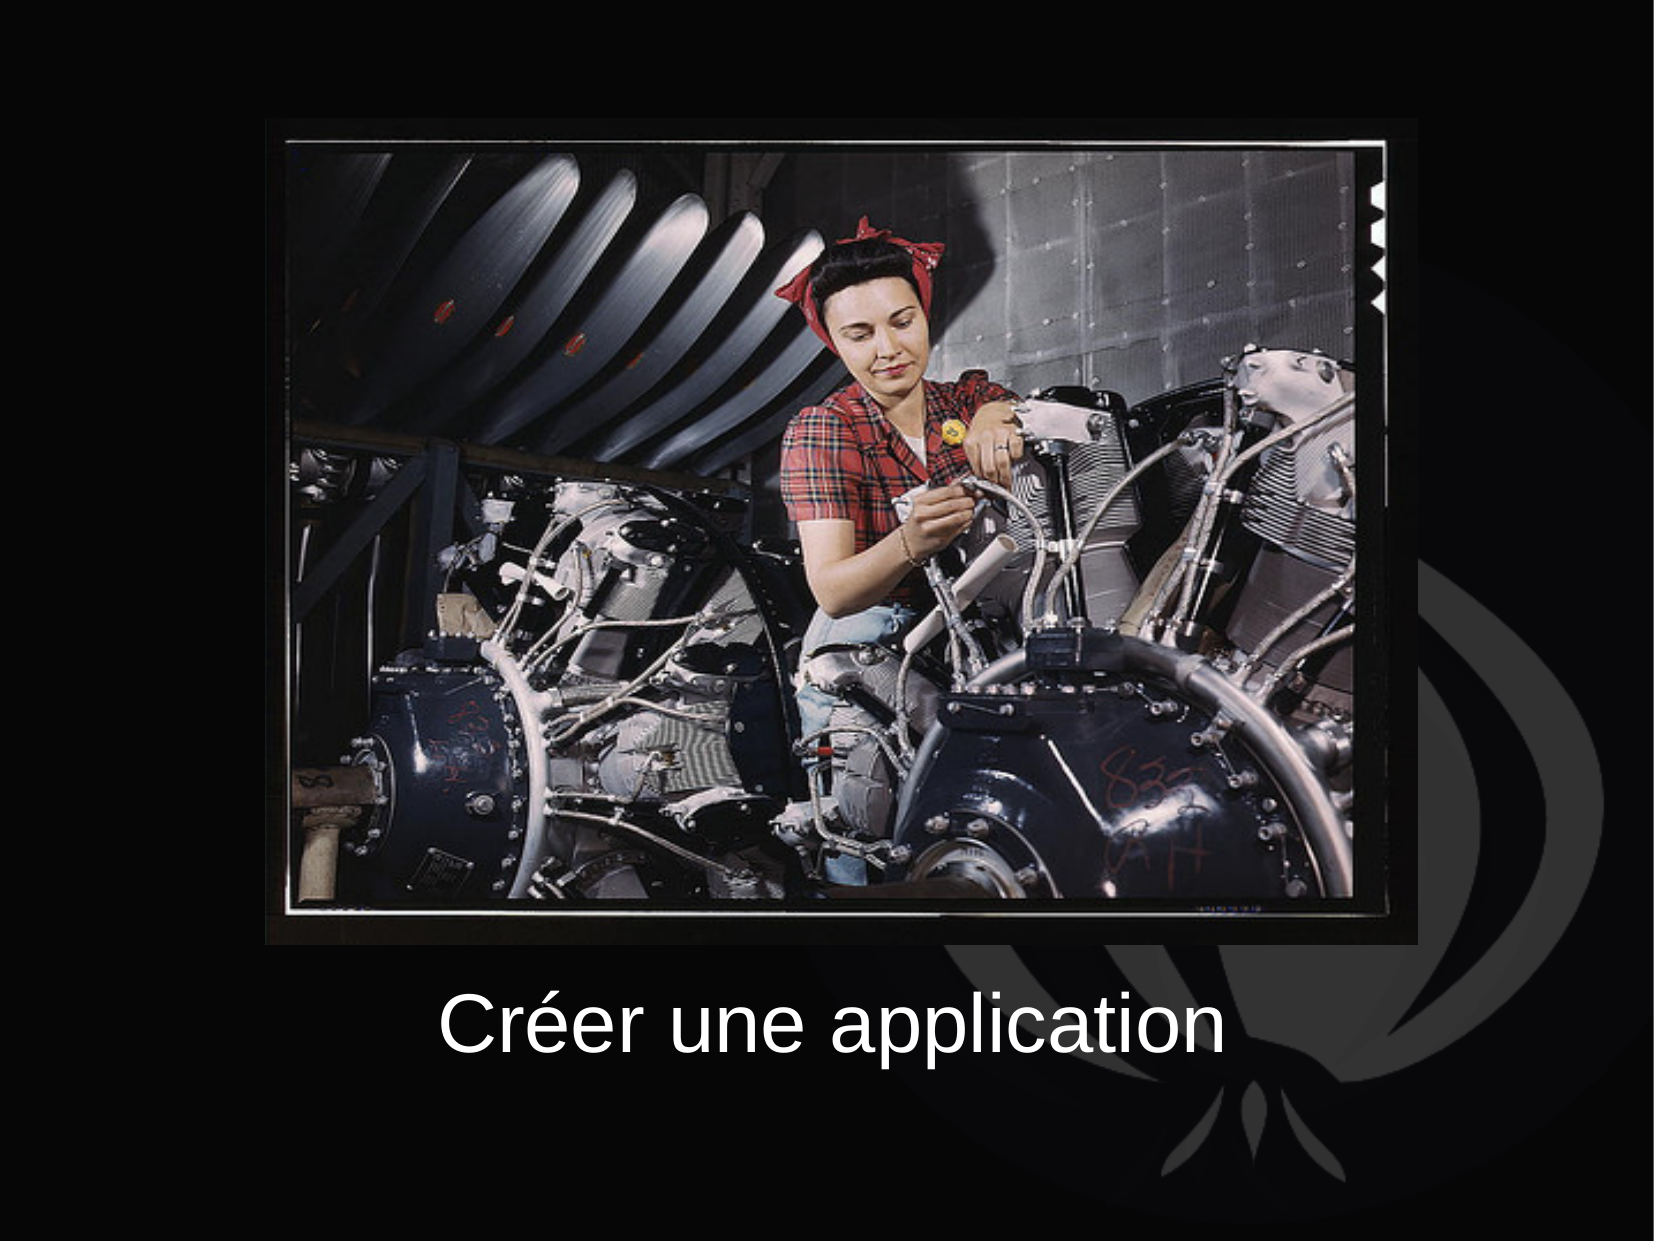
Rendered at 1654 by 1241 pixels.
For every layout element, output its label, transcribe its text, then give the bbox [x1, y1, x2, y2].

subtitle Créer une application [88, 214, 1577, 1182]
picture [0, 0, 1654, 1241]
